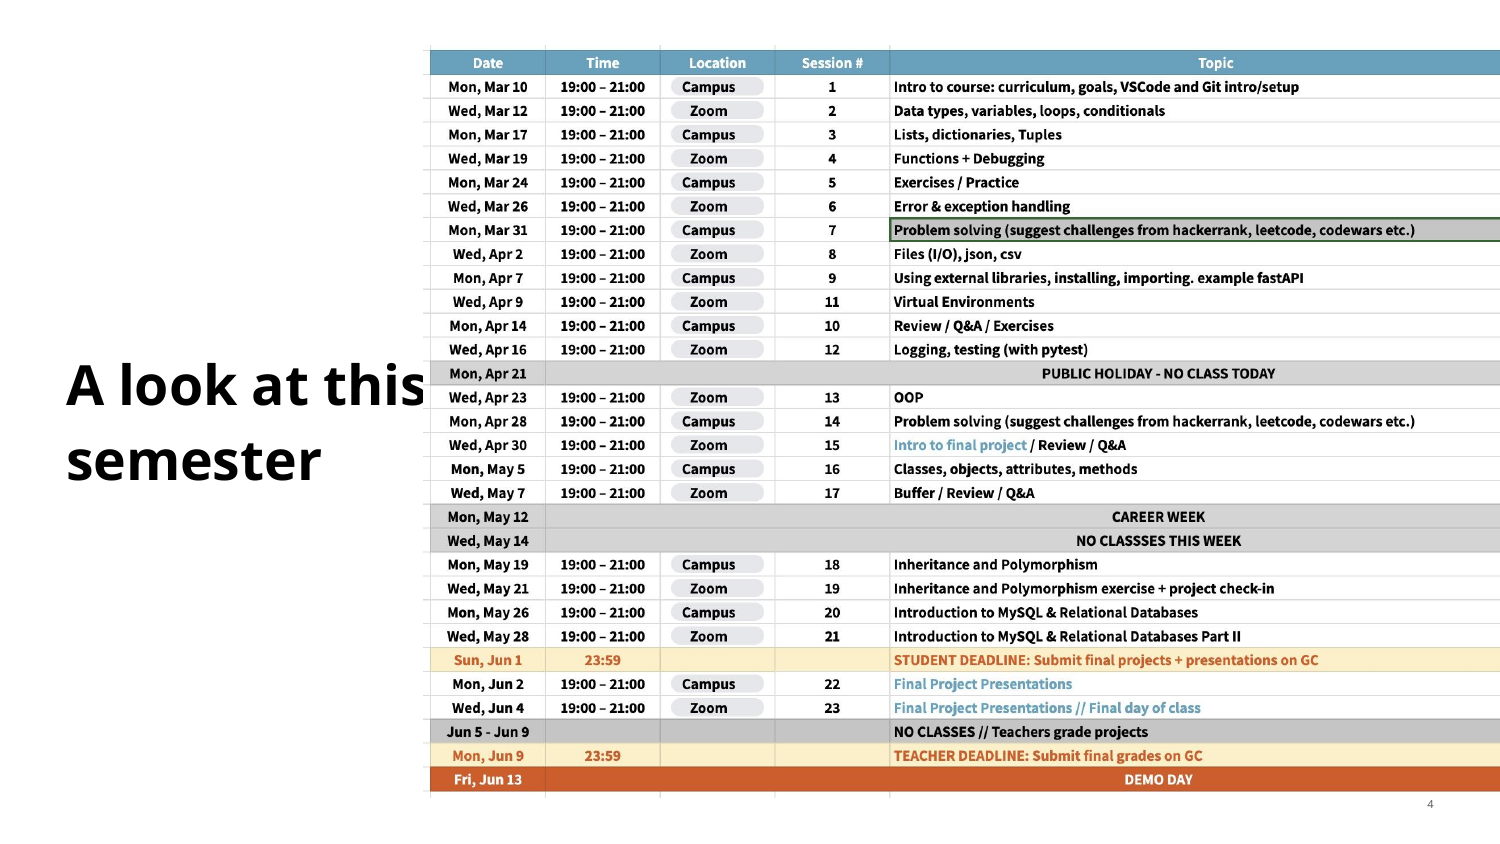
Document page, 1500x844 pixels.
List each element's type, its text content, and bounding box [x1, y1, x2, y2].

picture [423, 45, 1500, 798]
slide_number <number> [1388, 798, 1449, 827]
title A look at this semester [51, 299, 423, 545]
